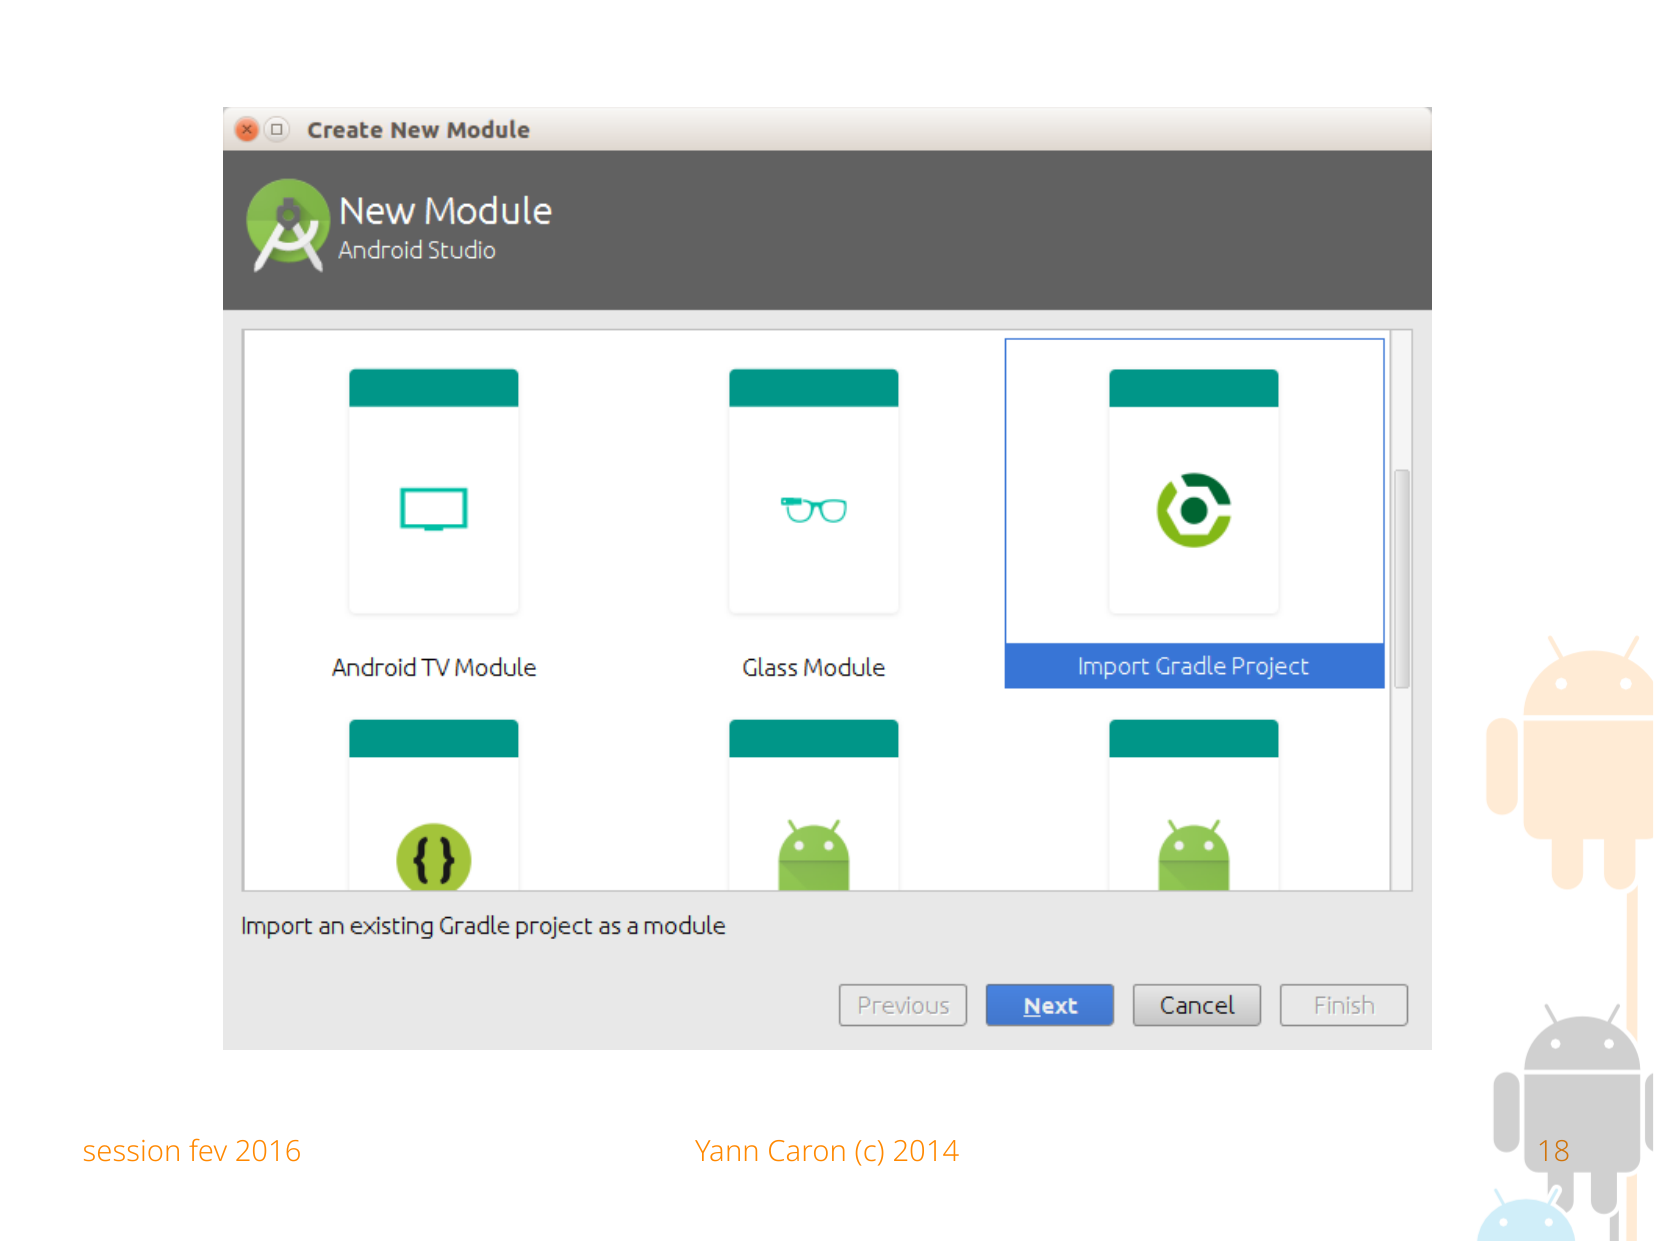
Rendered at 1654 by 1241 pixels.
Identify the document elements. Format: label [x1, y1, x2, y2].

picture [223, 107, 1654, 1241]
